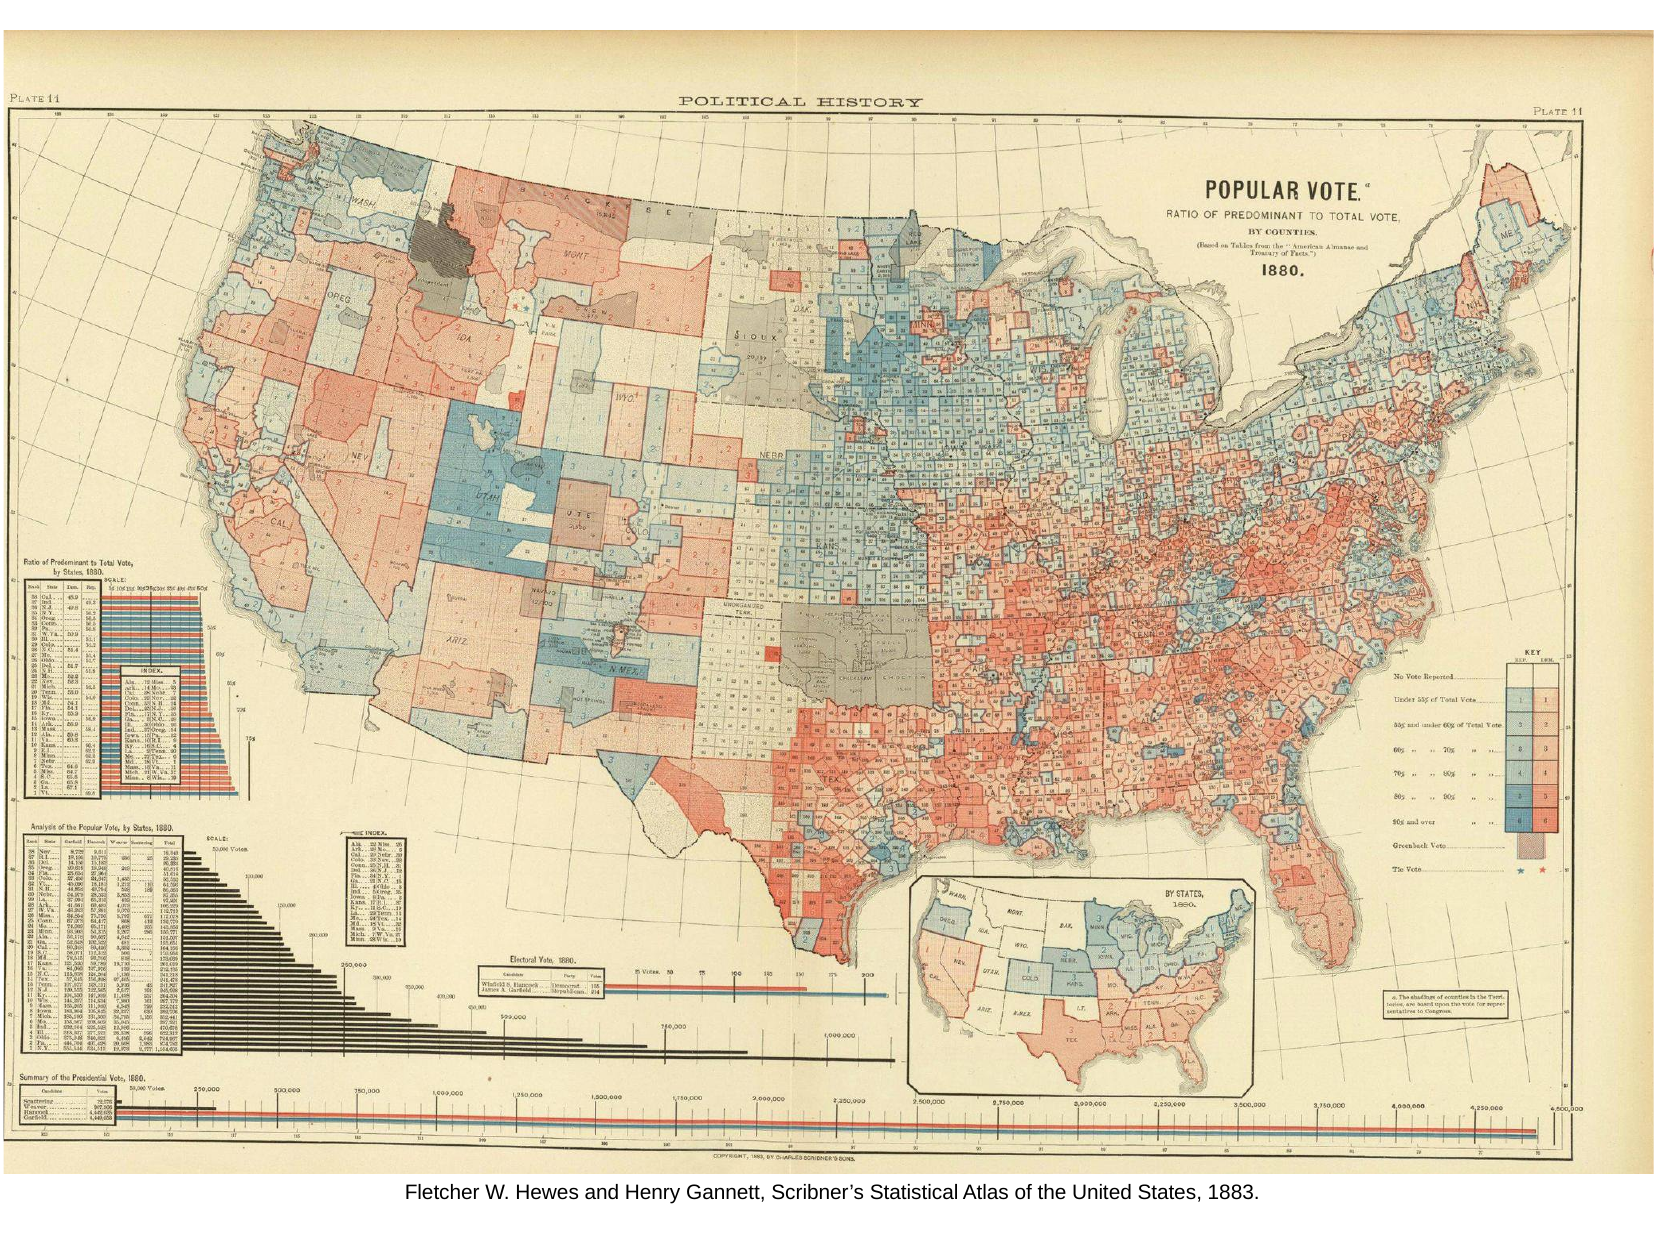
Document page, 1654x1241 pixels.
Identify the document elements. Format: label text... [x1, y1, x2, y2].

picture [3, 30, 1654, 1174]
text_box Fletcher W. Hewes and Henry Gannett, Scribner’s Statistical Atlas of the United States, 1883. [390, 1173, 1288, 1212]
